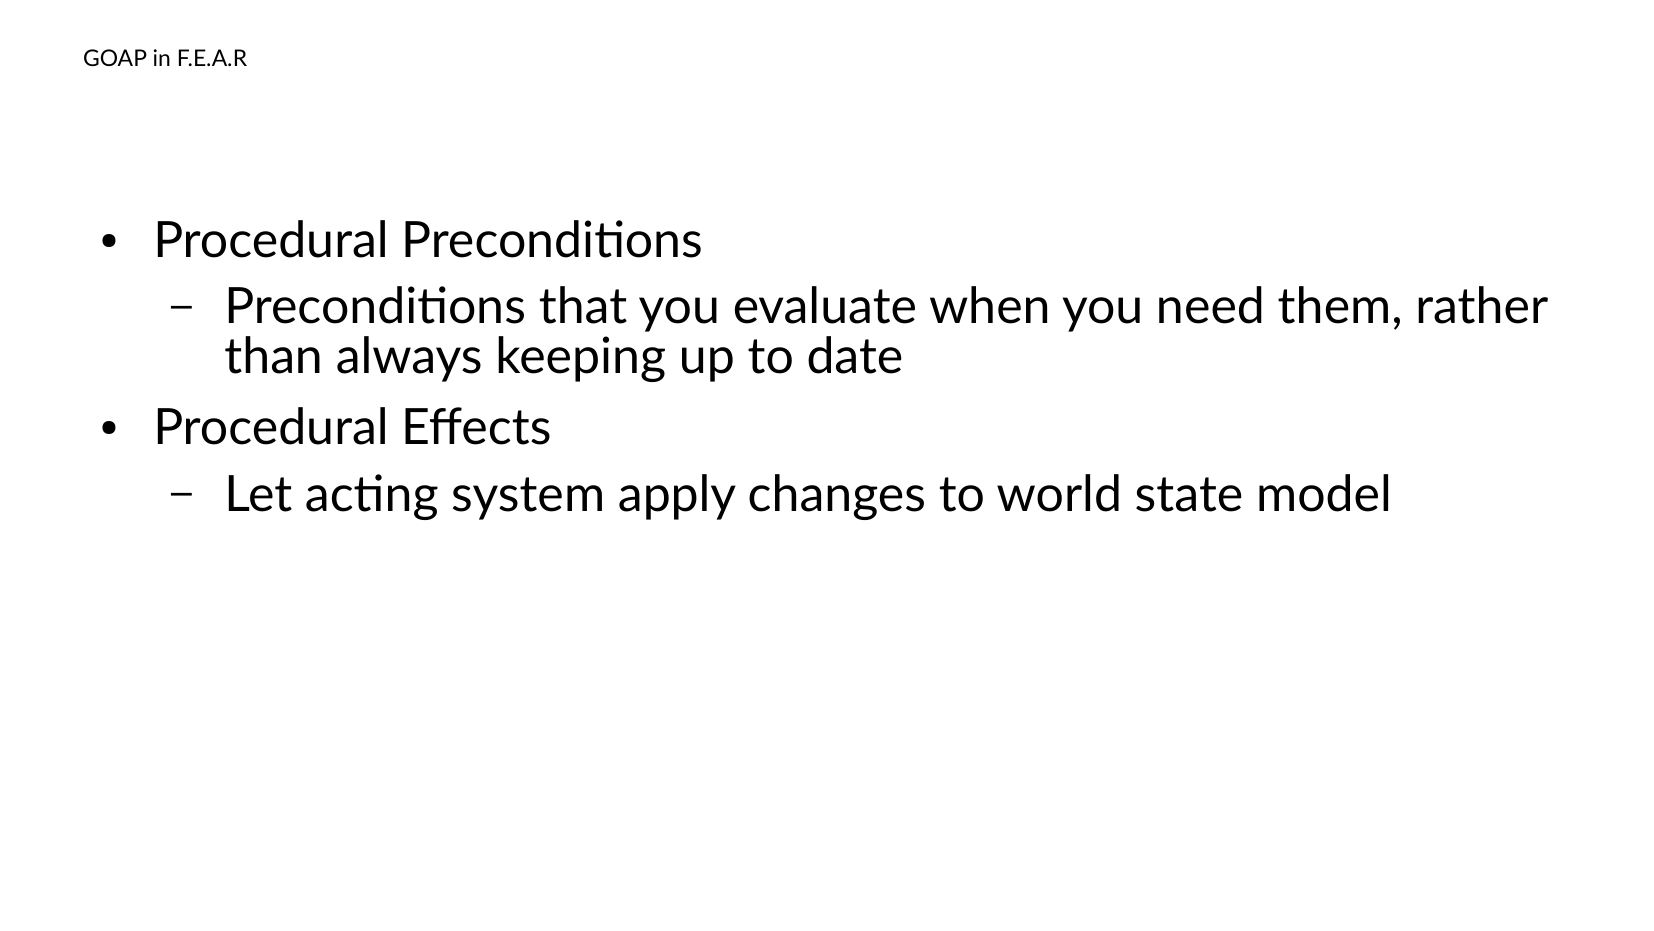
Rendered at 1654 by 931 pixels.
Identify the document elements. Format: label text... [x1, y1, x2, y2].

title GOAP in F.E.A.R [83, 0, 1571, 119]
list Procedural Preconditions Preconditions that you evaluate when you need them, rather than always keeping up to date Procedural Effects Let acting system apply changes to world state model [82, 217, 1571, 839]
